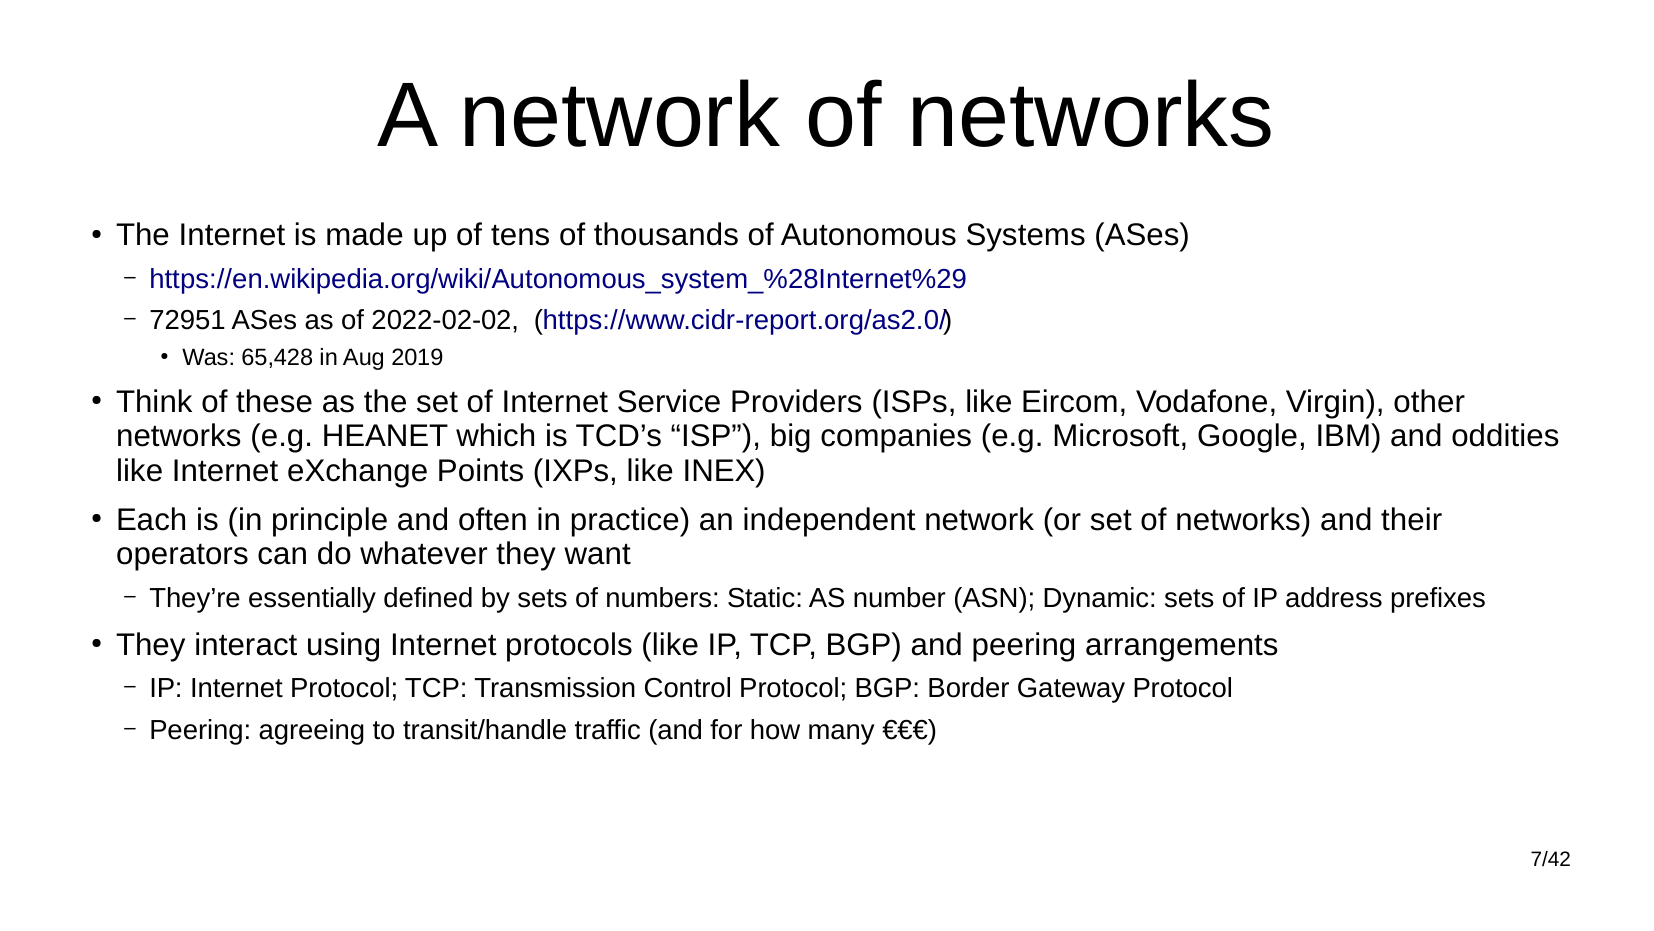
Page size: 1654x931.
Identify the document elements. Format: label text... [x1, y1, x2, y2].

title A network of networks [82, 37, 1571, 193]
list The Internet is made up of tens of thousands of Autonomous Systems (ASes) https://en.wikipedia.org/wiki/Autonomous_system_%28Internet%29 72951 ASes as of 2022-02-02, (https://www.cidr-report.org/as2.0/) Was: 65,428 in Aug 2019 Think of these as the set of Internet Service Providers (ISPs, like Eircom, Vodafone, Virgin), other networks (e.g. HEANET which is TCD’s “ISP”), big companies (e.g. Microsoft, Google, IBM) and oddities like Internet eXchange Points (IXPs, like INEX) Each is (in principle and often in practice) an independent network (or set of networks) and their operators can do whatever they want They’re essentially defined by sets of numbers: Static: AS number (ASN); Dynamic: sets of IP address prefixes They interact using Internet protocols (like IP, TCP, BGP) and peering arrangements IP: Internet Protocol; TCP: Transmission Control Protocol; BGP: Border Gateway Protocol Peering: agreeing to transit/handle traffic (and for how many €€€) [82, 217, 1571, 758]
